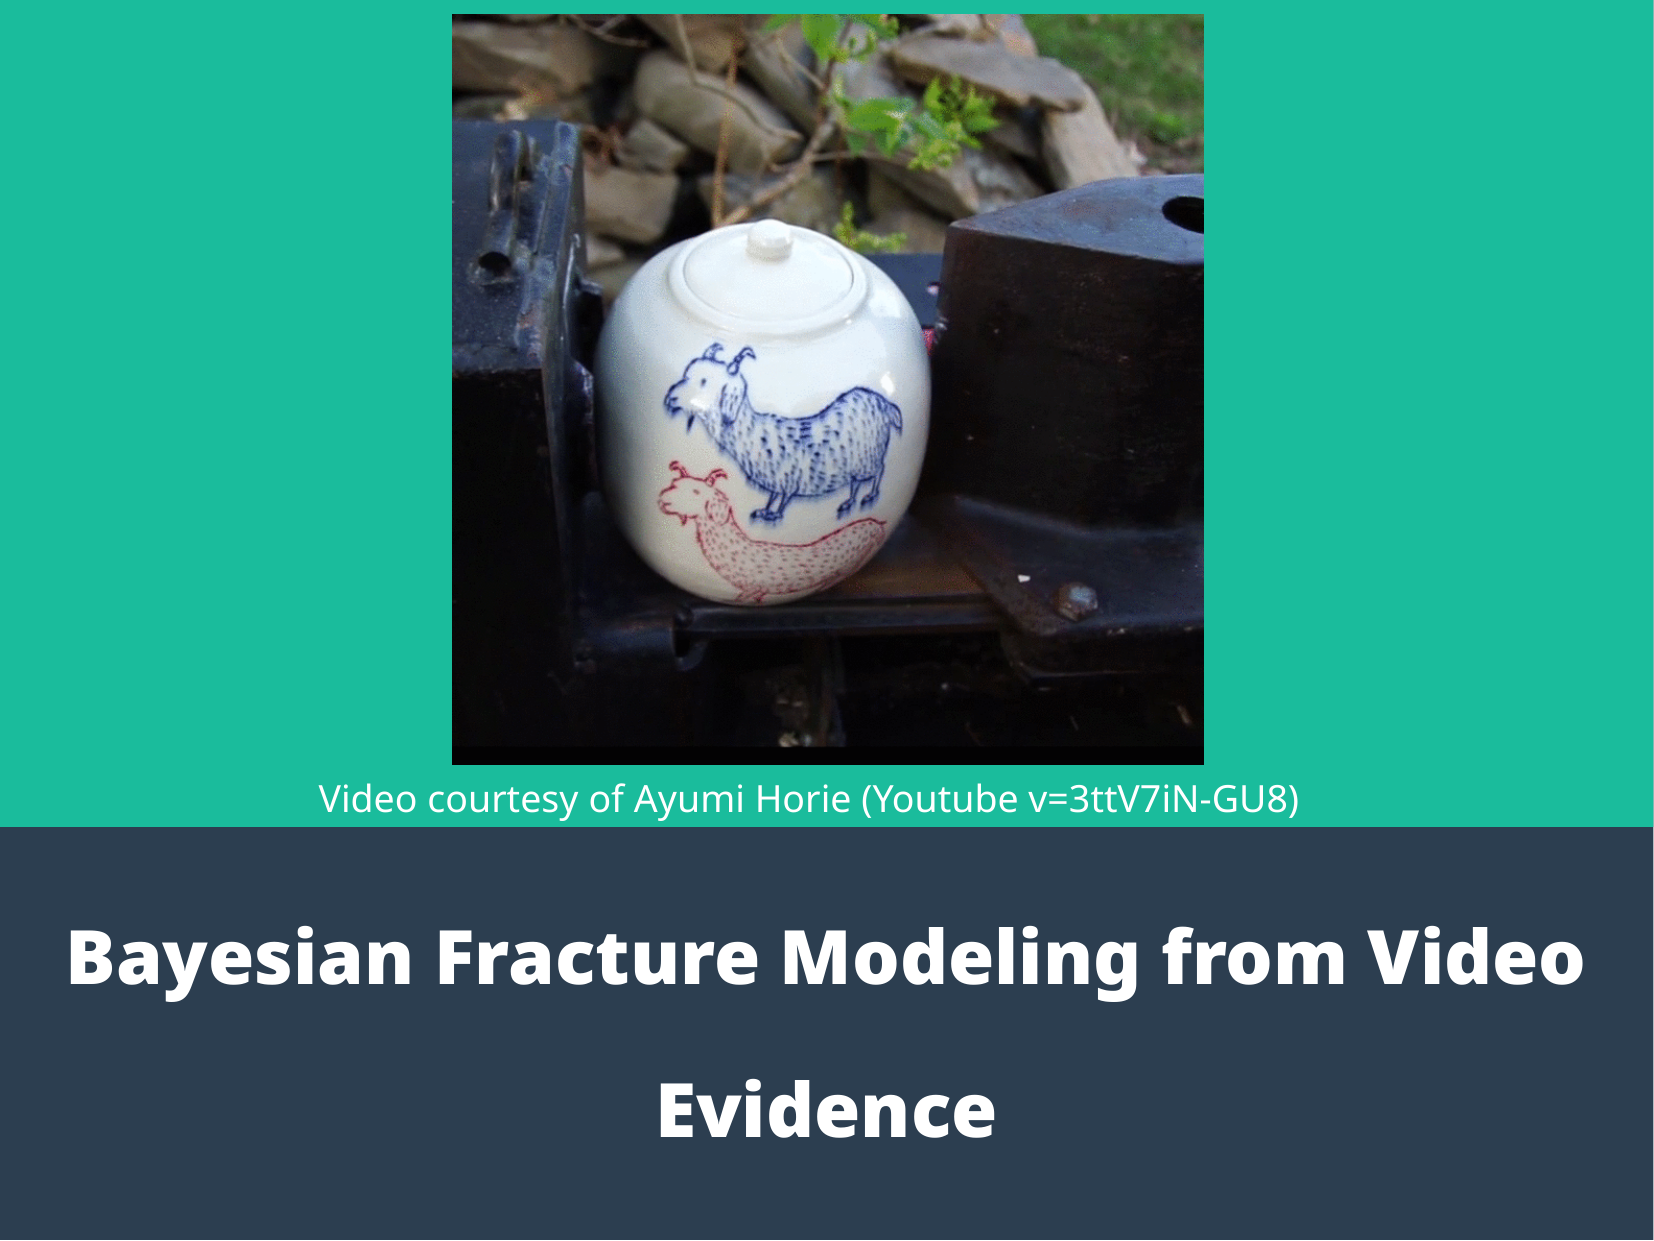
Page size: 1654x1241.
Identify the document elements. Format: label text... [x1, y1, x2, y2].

picture [452, 14, 1204, 765]
title Bayesian Fracture Modeling from Video Evidence [59, 810, 1595, 1203]
text_box Video courtesy of Ayumi Horie (Youtube v=3ttV7iN-GU8) [303, 765, 1396, 824]
